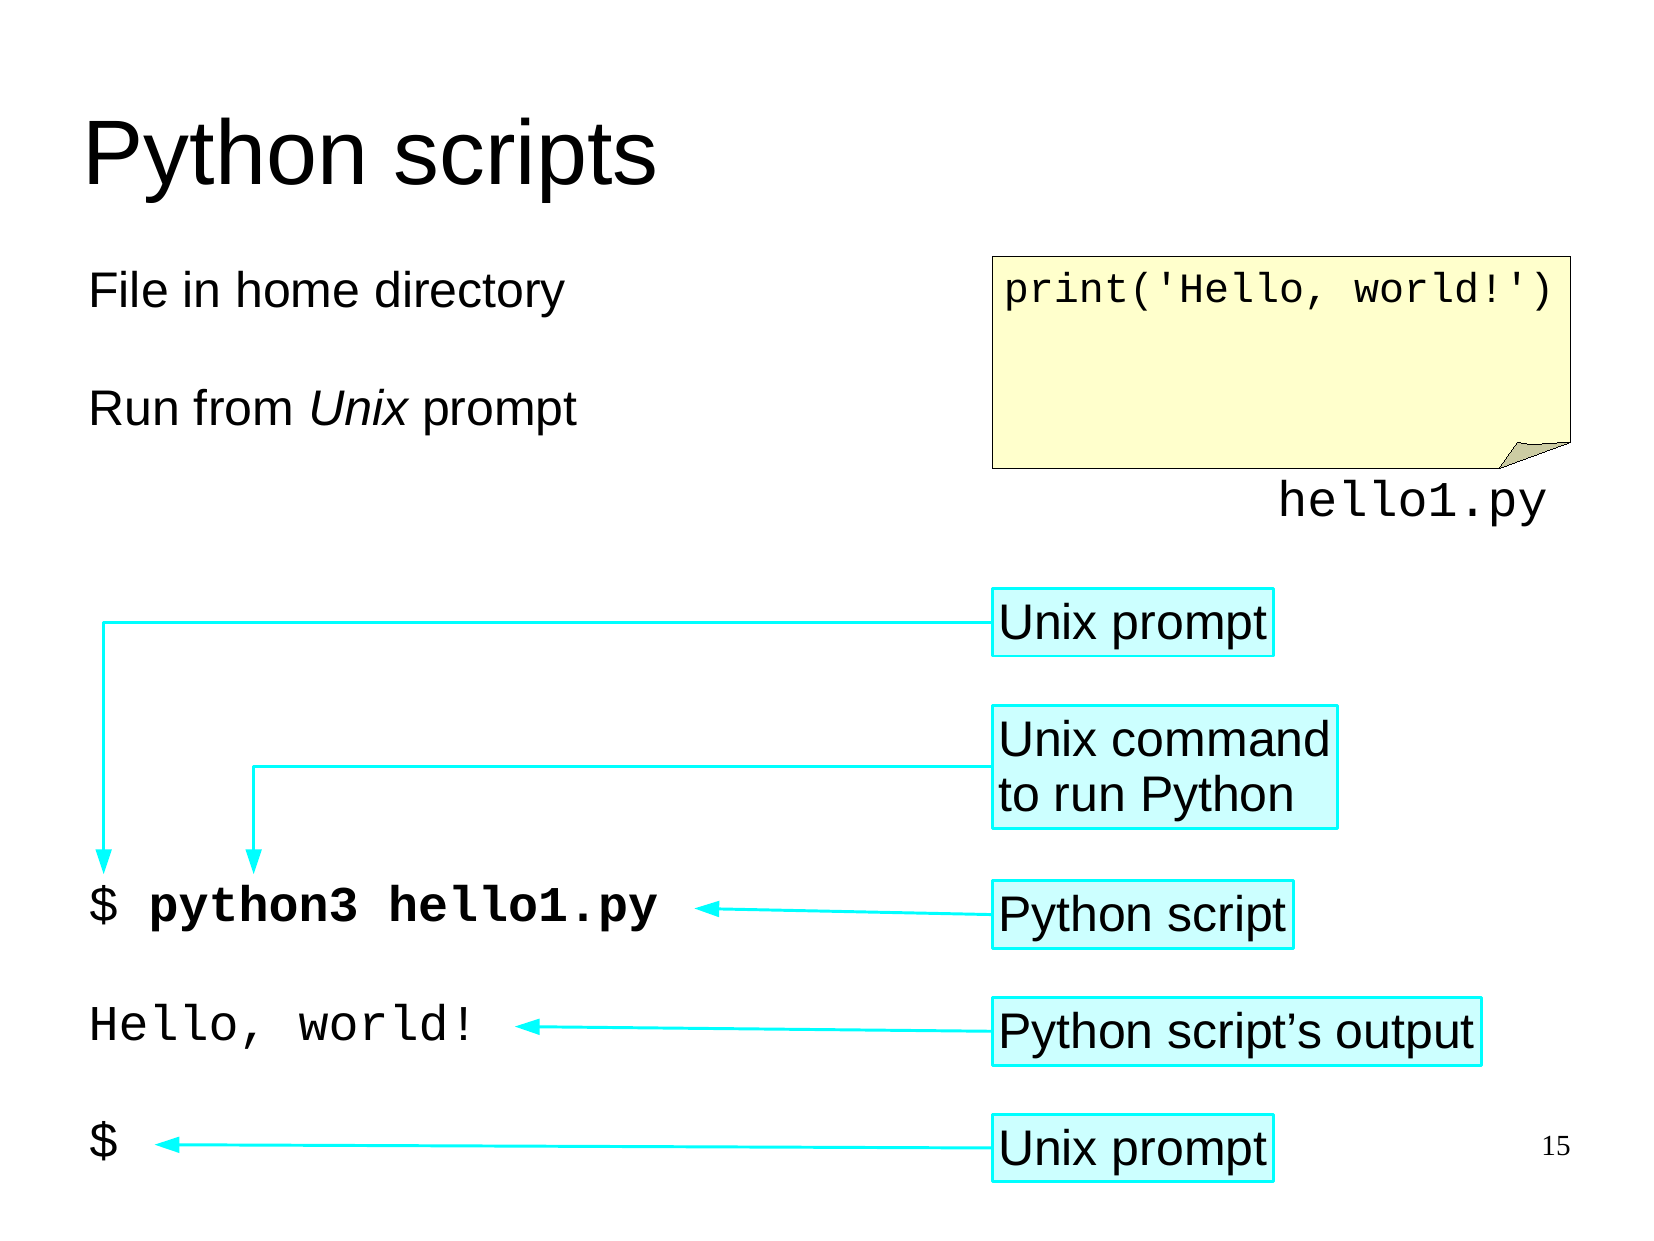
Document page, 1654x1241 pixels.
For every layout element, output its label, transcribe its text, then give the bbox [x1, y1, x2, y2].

text_box Python script’s output [992, 997, 1482, 1066]
text_box hello1.py [382, 874, 695, 943]
text_box Python script [992, 880, 1294, 949]
text_box print('Hello, world!') [992, 256, 1571, 469]
text_box $ [82, 1110, 155, 1179]
text_box >>> [1498, 442, 1571, 469]
text_box Unix prompt [992, 1114, 1274, 1182]
title Python scripts [82, 49, 1571, 257]
text_box Run from Unix prompt [82, 374, 584, 443]
text_box hello1.py [1271, 468, 1554, 538]
text_box Unix prompt [992, 588, 1274, 656]
text_box $ [82, 874, 125, 943]
text_box File in home directory [82, 256, 573, 325]
text_box Hello, world! [82, 992, 515, 1061]
text_box Unix command to run Python [992, 705, 1338, 829]
text_box python3 [142, 874, 365, 943]
